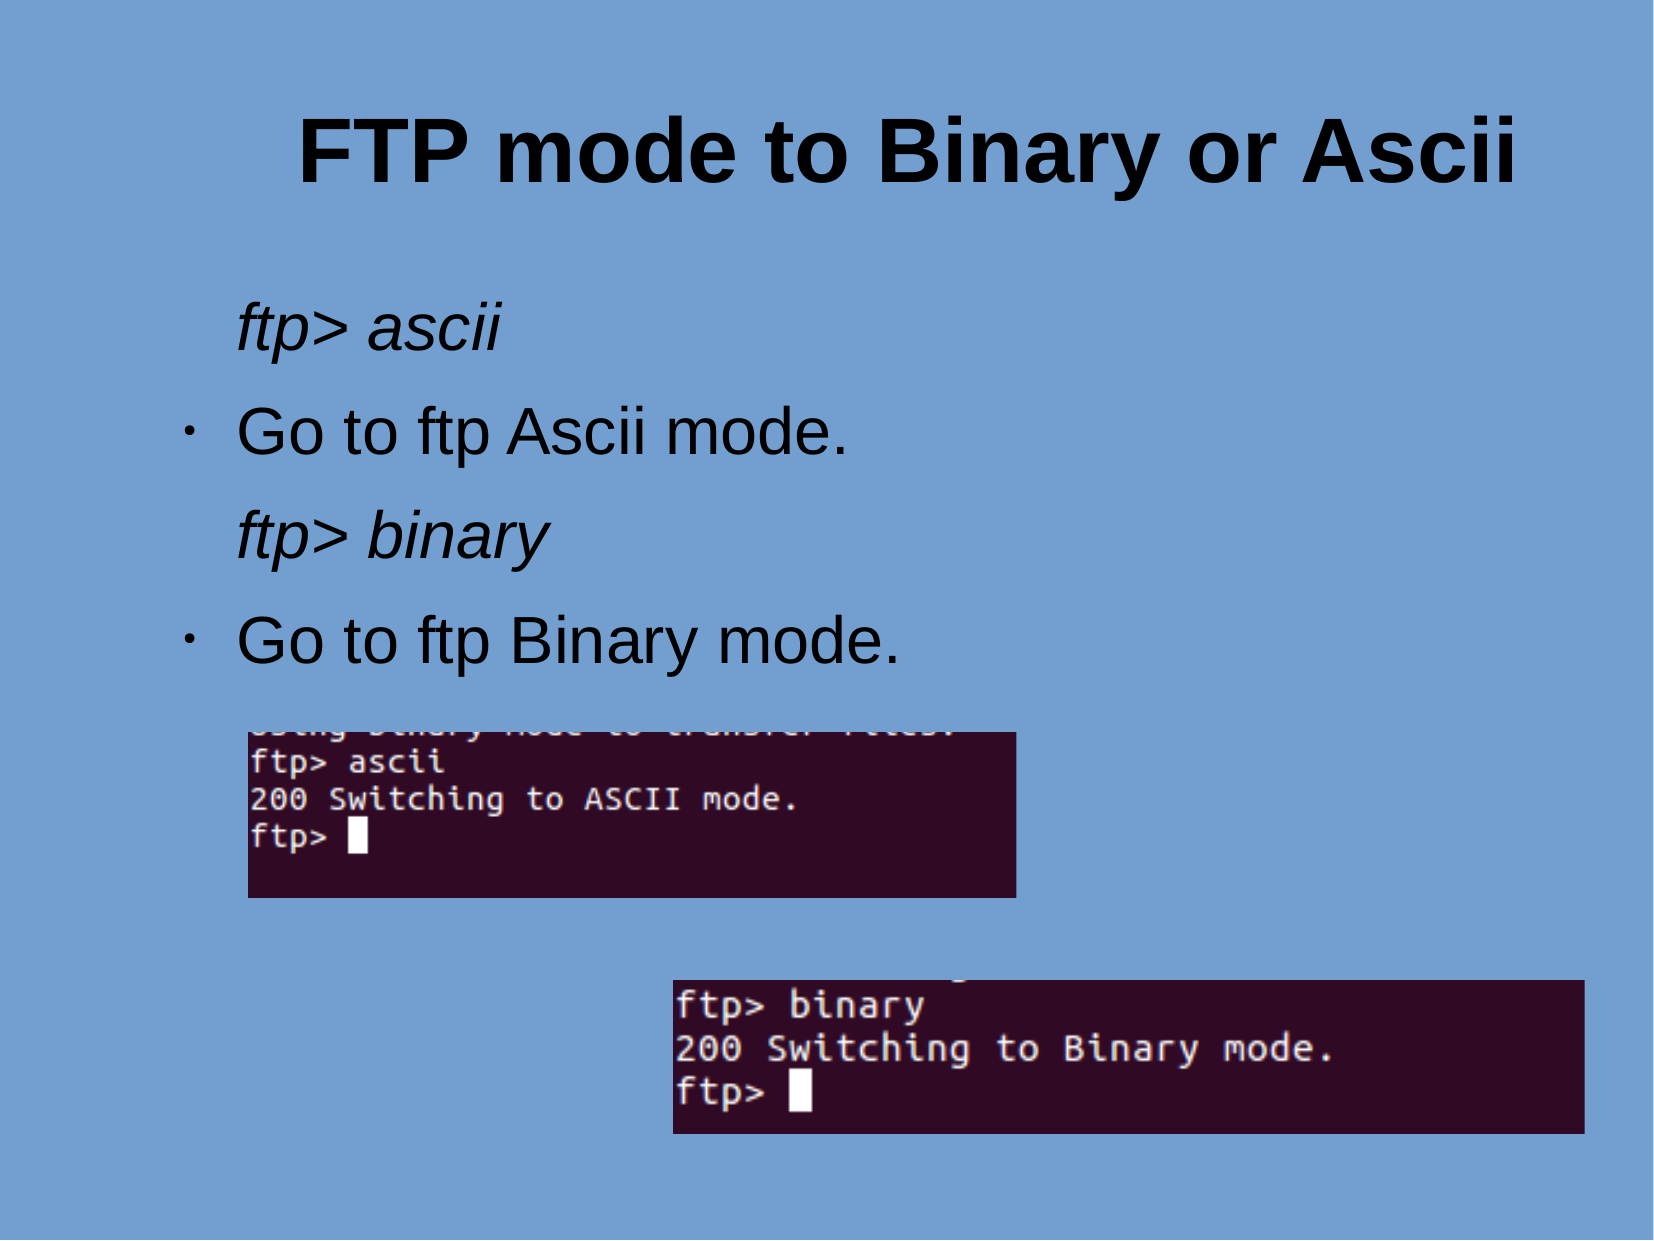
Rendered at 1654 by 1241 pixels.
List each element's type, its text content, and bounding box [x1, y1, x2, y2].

picture [673, 980, 1585, 1134]
list ftp> ascii Go to ftp Ascii mode. ftp> binary Go to ftp Binary mode. [165, 290, 1654, 1010]
picture [248, 732, 1017, 898]
title FTP mode to Binary or Ascii [165, 47, 1654, 255]
